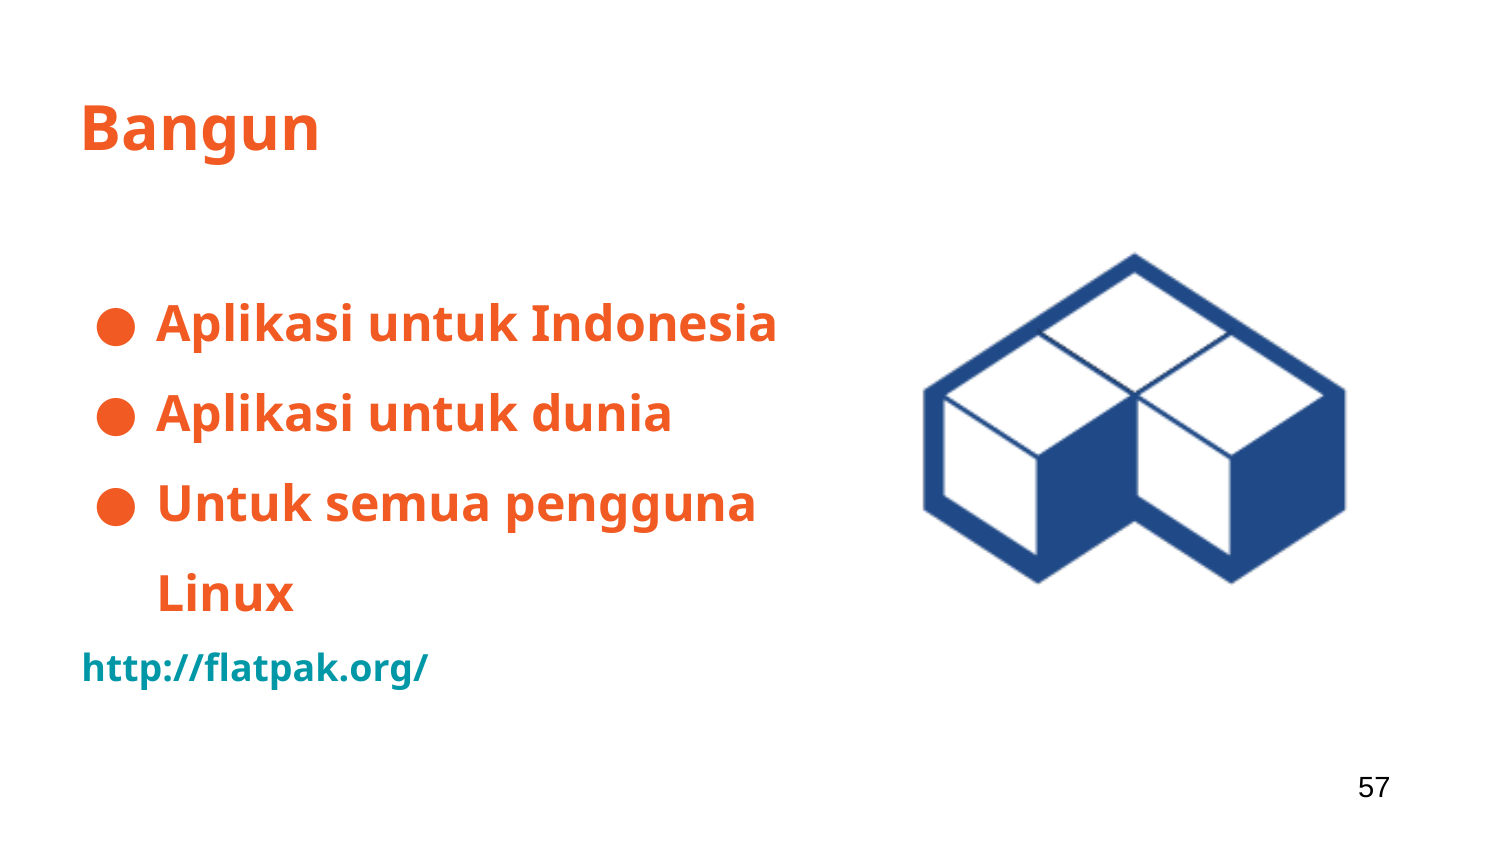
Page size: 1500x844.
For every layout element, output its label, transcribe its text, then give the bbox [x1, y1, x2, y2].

title Bangun [64, 72, 614, 167]
list Aplikasi untuk Indonesia Aplikasi untuk dunia Untuk semua pengguna Linux http://flatpak.org/ [66, 206, 820, 767]
picture [847, 141, 1409, 703]
slide_number <number> [1343, 753, 1434, 818]
